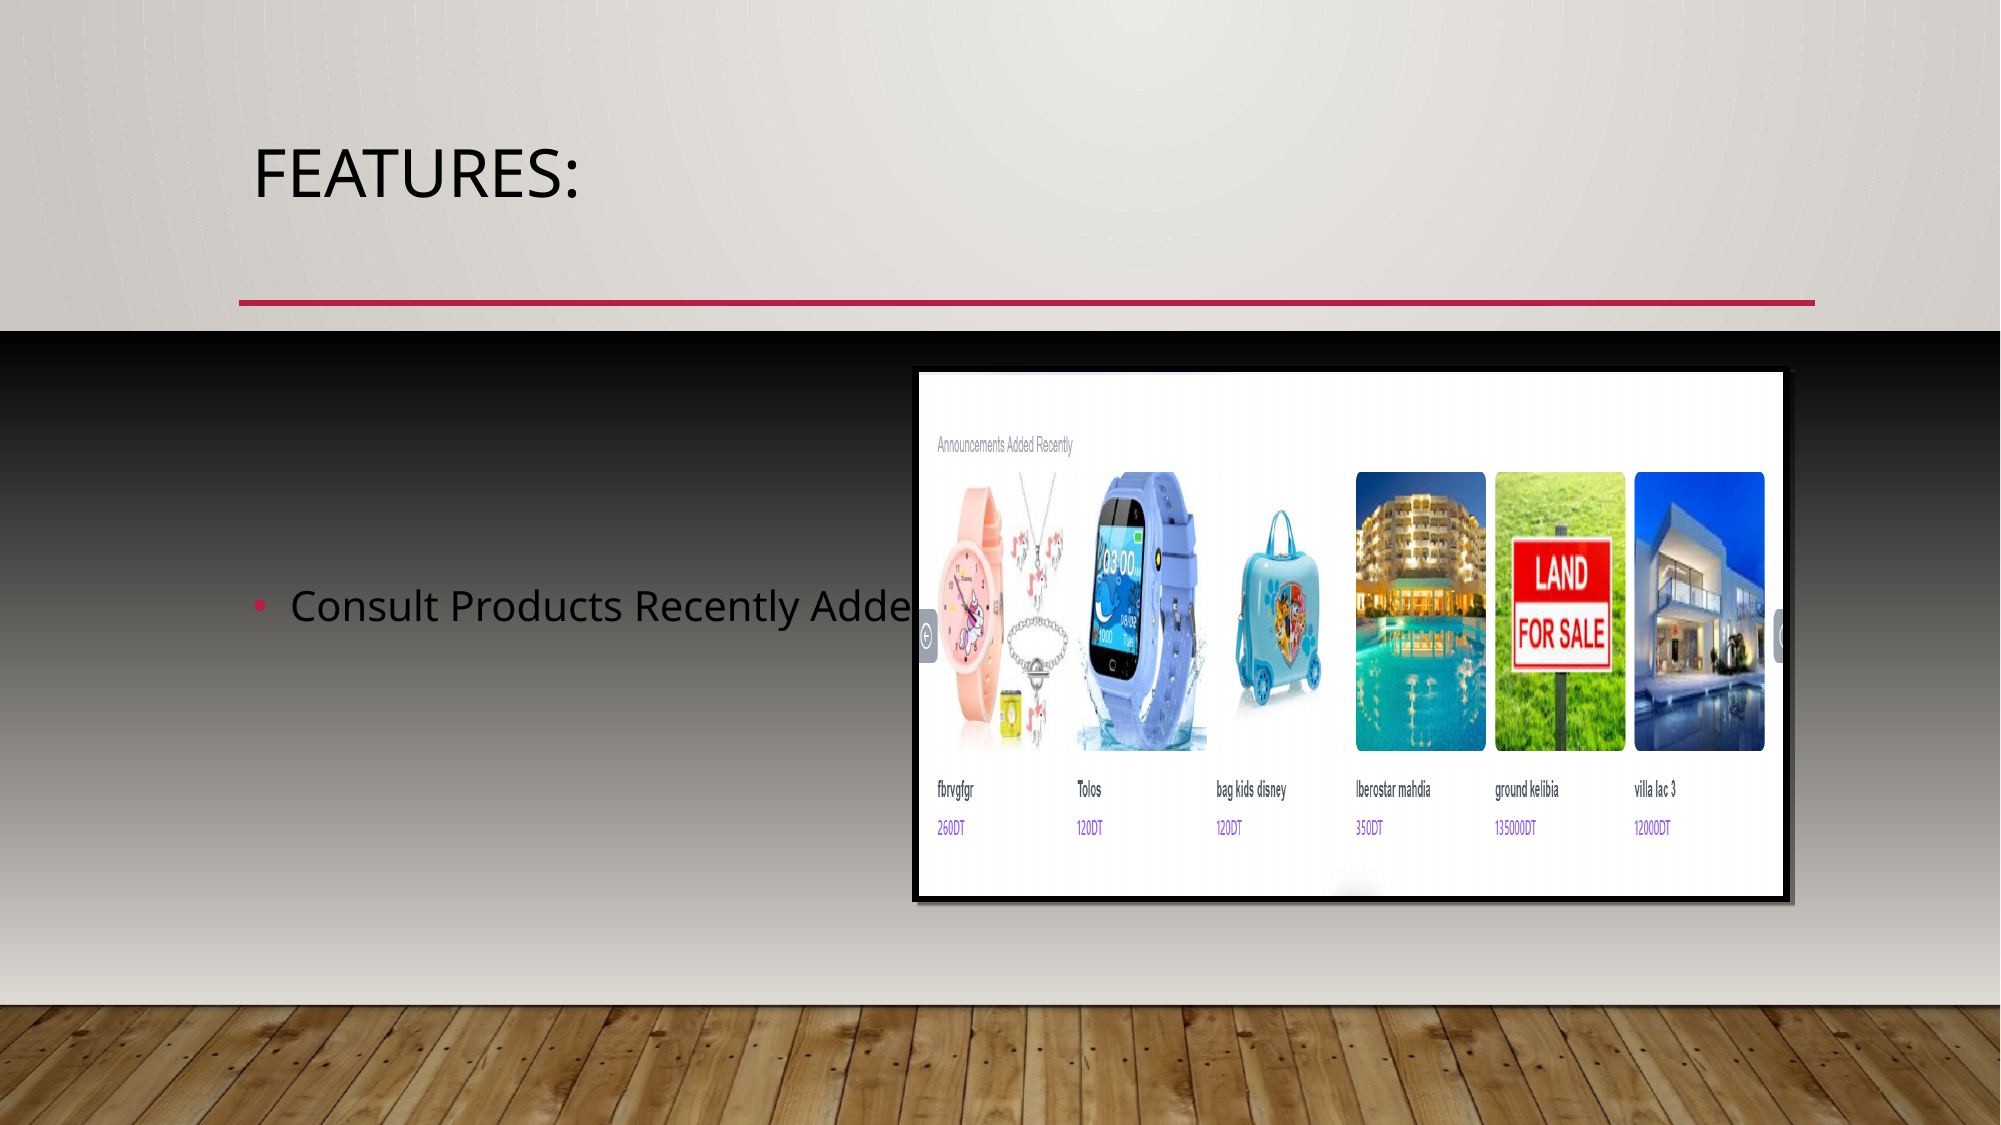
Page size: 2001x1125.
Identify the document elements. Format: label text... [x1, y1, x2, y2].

list Consult Products Recently Added [237, 562, 912, 896]
picture [918, 371, 1784, 896]
title Features: [237, 132, 1814, 306]
